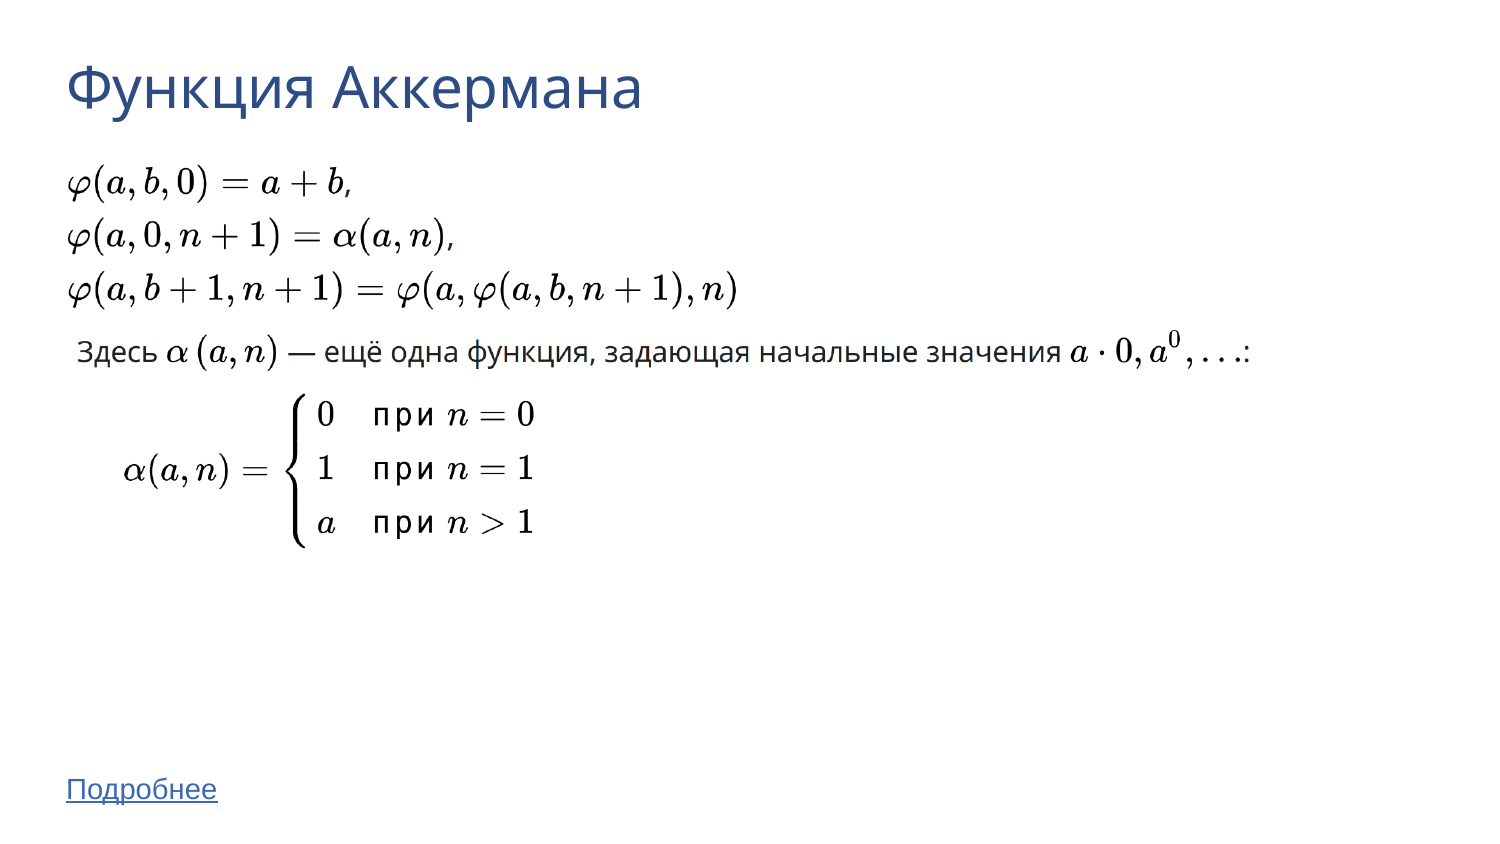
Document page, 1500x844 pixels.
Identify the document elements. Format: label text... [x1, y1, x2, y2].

text_box Подробнее [51, 754, 544, 820]
picture [62, 324, 1267, 551]
picture [51, 151, 738, 317]
title Функция Аккермана [51, 35, 1449, 130]
